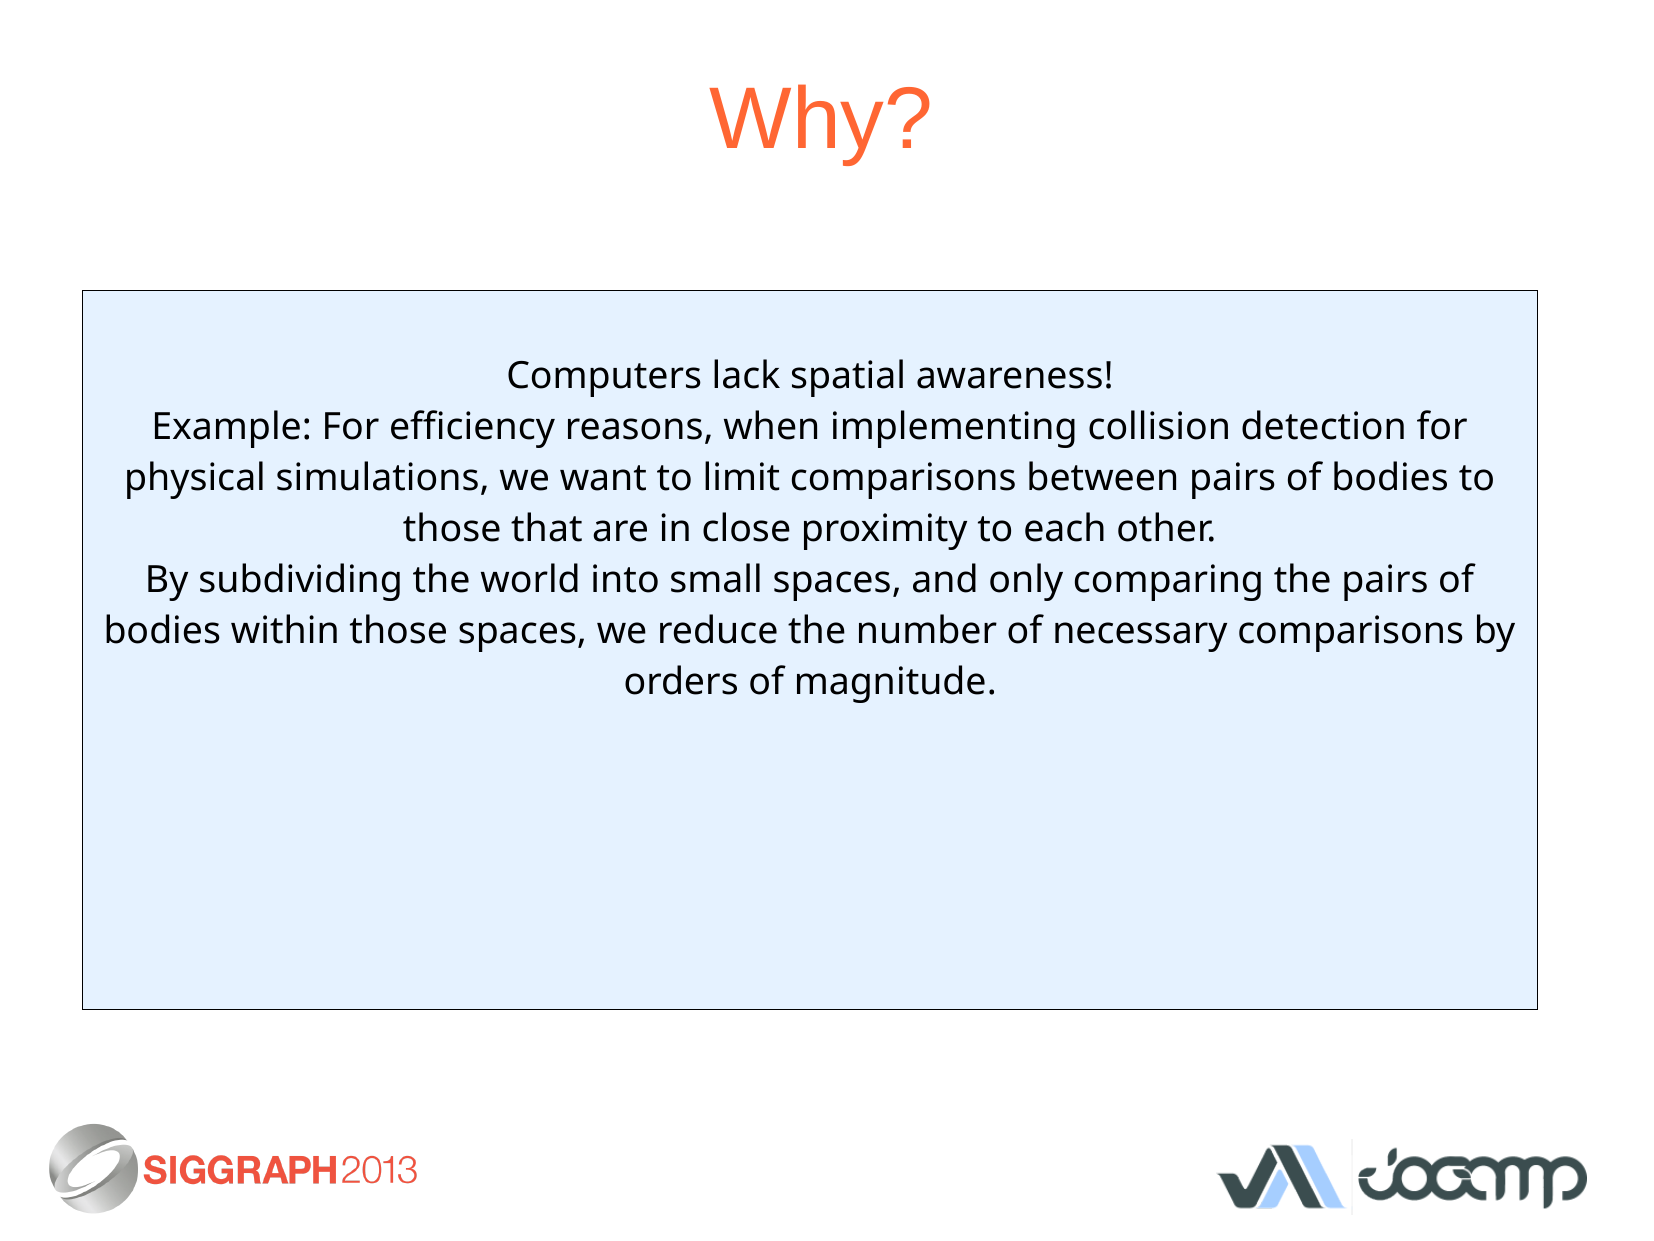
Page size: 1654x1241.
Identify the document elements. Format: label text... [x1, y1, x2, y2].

title Why? [68, 49, 1576, 188]
picture [45, 1122, 421, 1215]
list Computers lack spatial awareness! Example: For efficiency reasons, when implementing collision detection for physical simulations, we want to limit comparisons between pairs of bodies to those that are in close proximity to each other. By subdividing the world into small spaces, and only comparing the pairs of bodies within those spaces, we reduce the number of necessary comparisons by orders of magnitude. [82, 290, 1538, 1010]
picture [1215, 1139, 1587, 1215]
